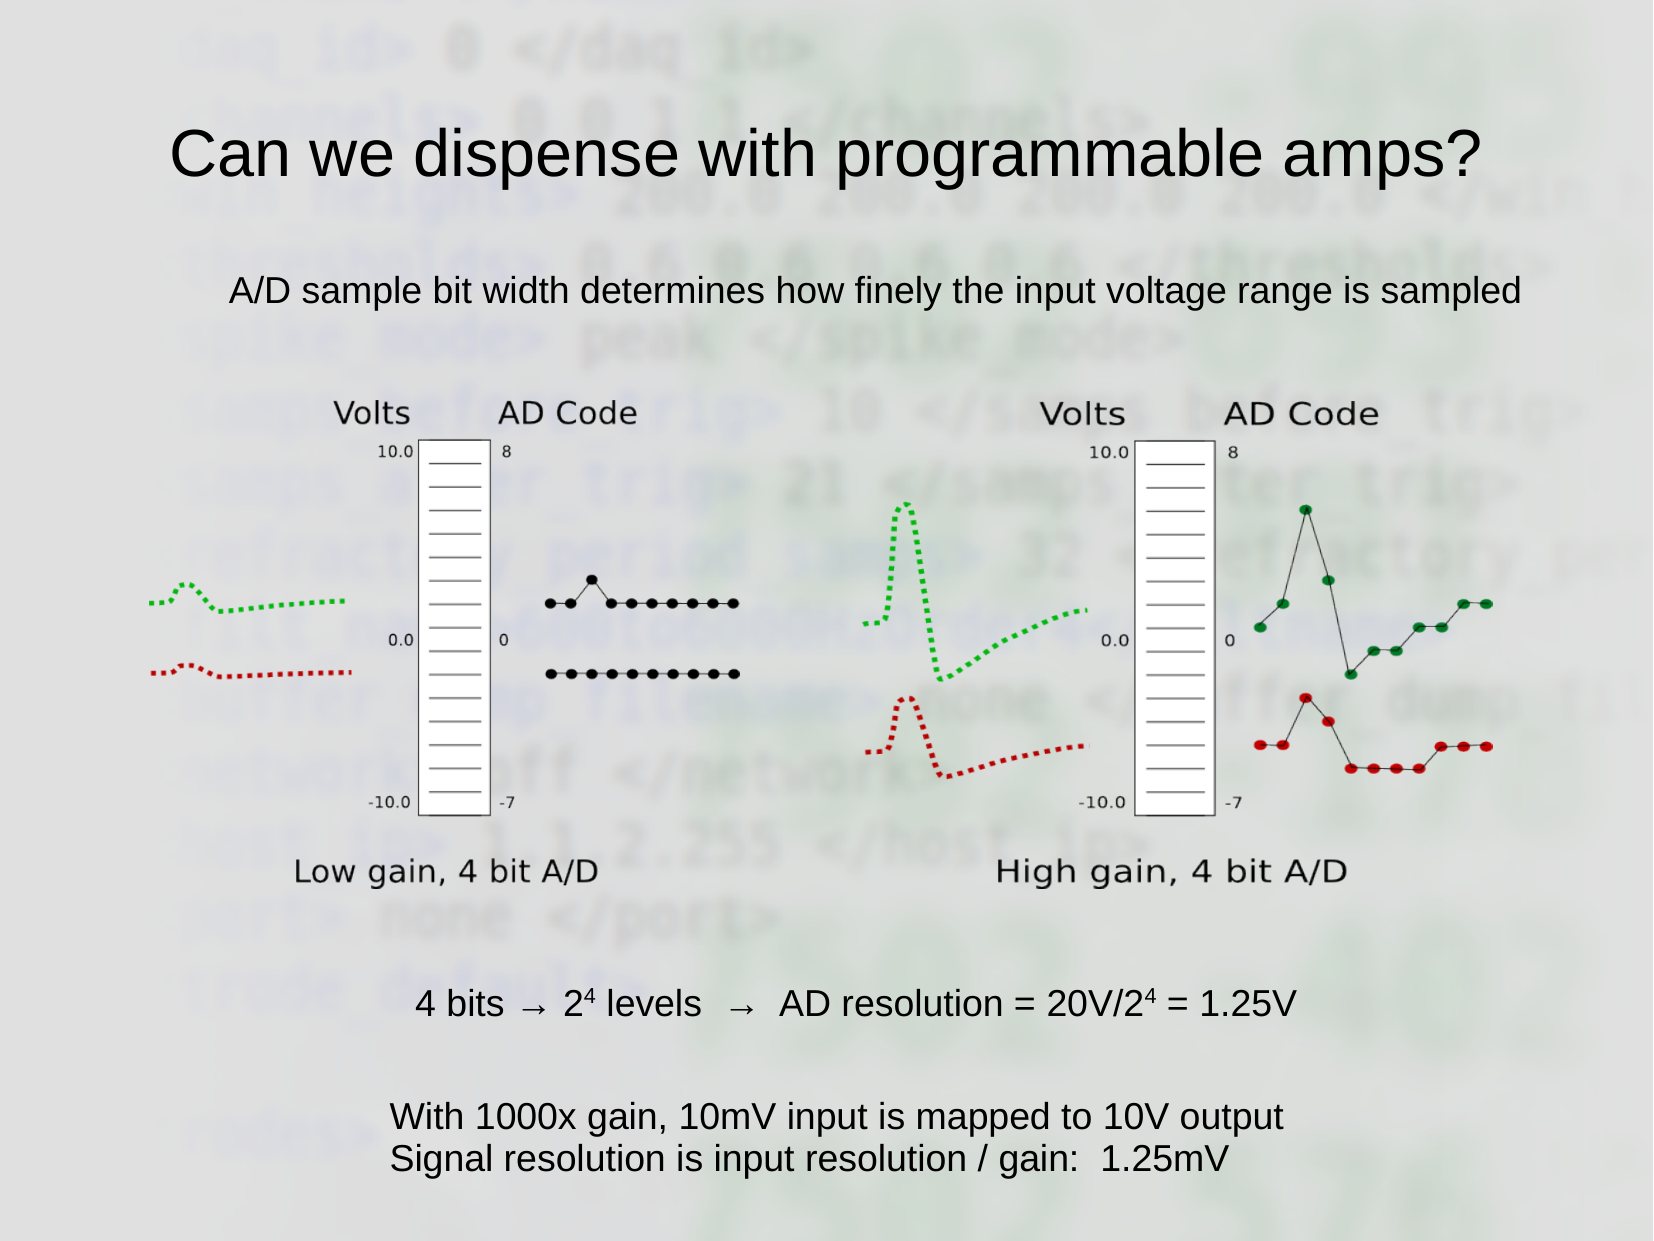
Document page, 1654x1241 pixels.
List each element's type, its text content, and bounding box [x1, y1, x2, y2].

text_box 4 bits → 24 levels → AD resolution = 20V/24 = 1.25V [400, 975, 1303, 1051]
picture [0, 0, 1654, 1241]
text_box With 1000x gain, 10mV input is mapped to 10V output Signal resolution is input resolution / gain: 1.25mV [374, 1087, 1300, 1196]
title Can we dispense with programmable amps? [82, 49, 1571, 257]
text_box A/D sample bit width determines how finely the input voltage range is sampled [213, 262, 1538, 324]
